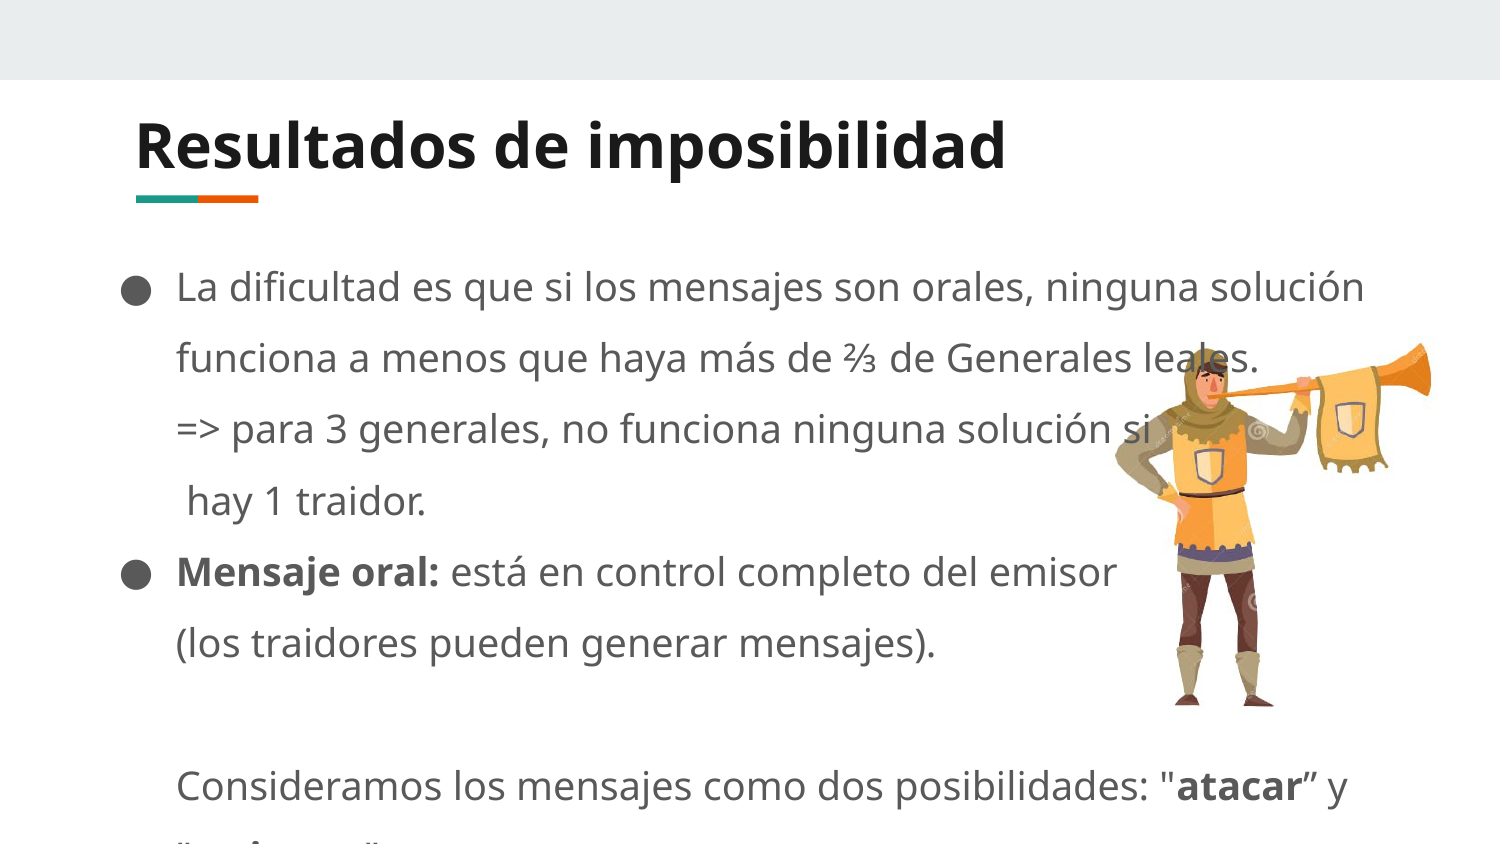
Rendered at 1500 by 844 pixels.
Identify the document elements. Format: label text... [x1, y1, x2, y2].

list La dificultad es que si los mensajes son orales, ninguna solución funciona a menos que haya más de ⅔ de Generales leales. => para 3 generales, no funciona ninguna solución si hay 1 traidor. Mensaje oral: está en control completo del emisor (los traidores pueden generar mensajes). Consideramos los mensajes como dos posibilidades: "atacar” y "retirarse". [85, 223, 1456, 595]
title Resultados de imposibilidad [119, 91, 1381, 180]
picture [1088, 336, 1477, 722]
